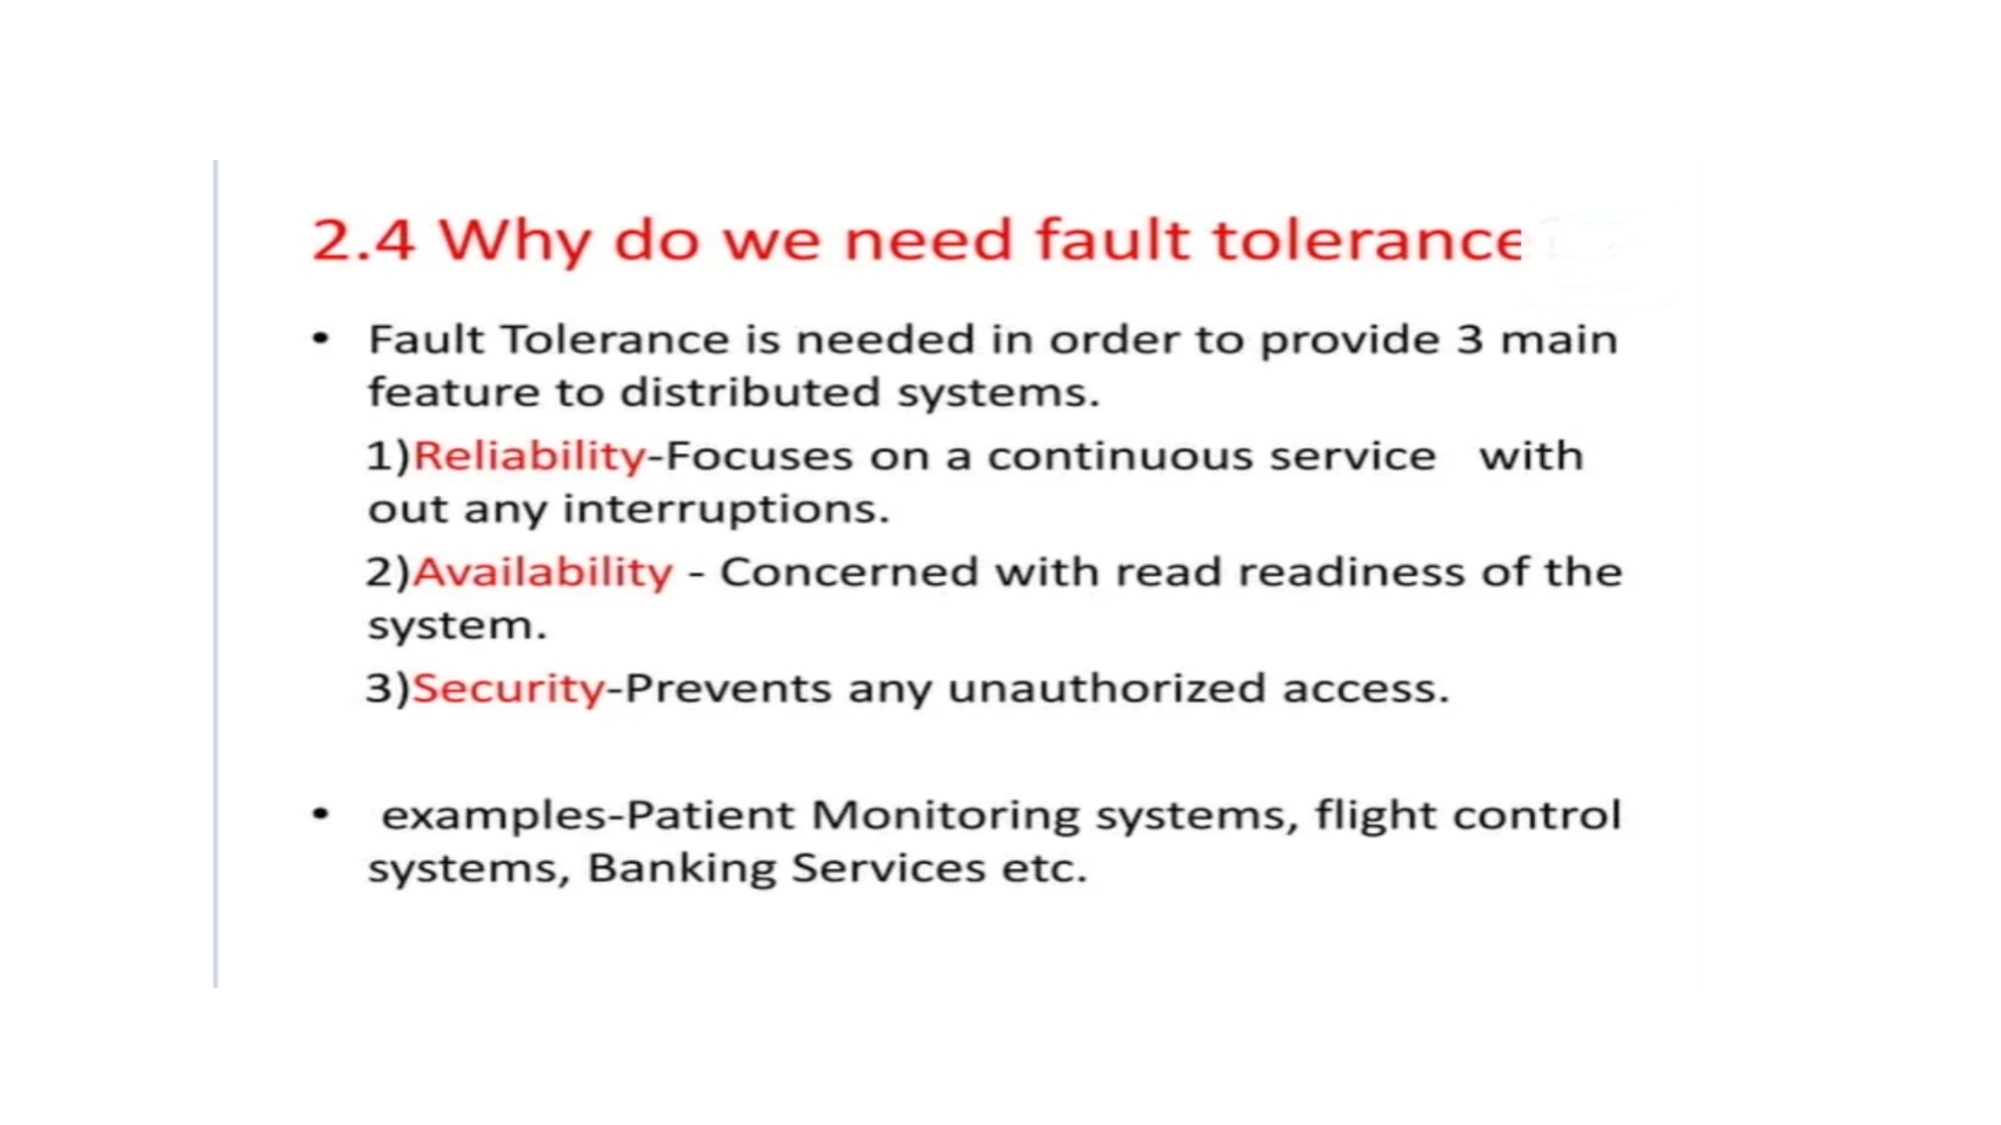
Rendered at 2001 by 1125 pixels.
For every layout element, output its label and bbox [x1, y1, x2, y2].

picture [212, 160, 1702, 988]
